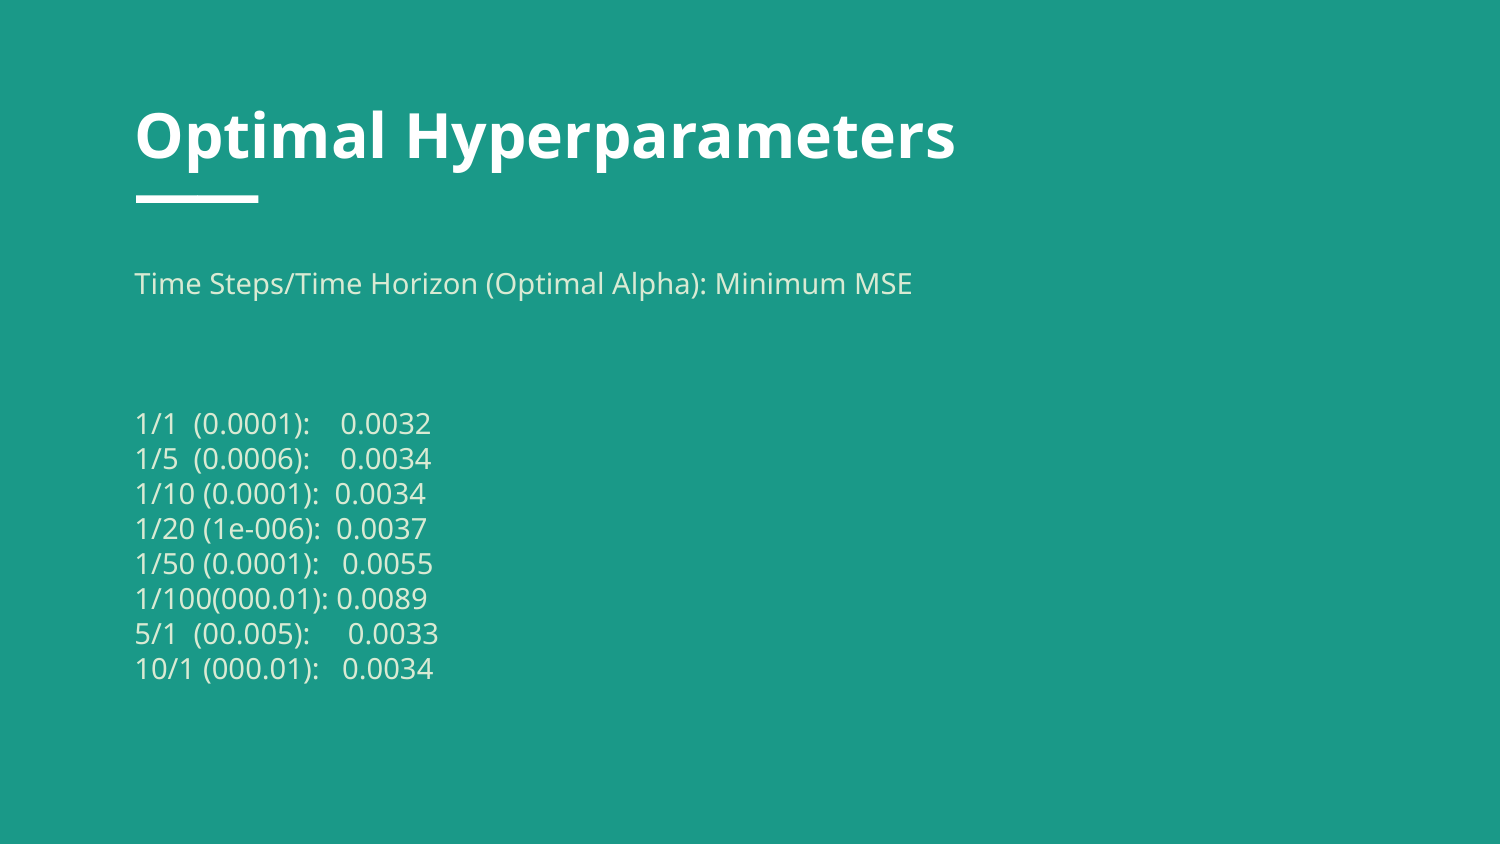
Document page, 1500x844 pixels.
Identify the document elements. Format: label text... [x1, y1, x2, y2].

title Optimal Hyperparameters [119, 80, 1381, 330]
text_box Time Steps/Time Horizon (Optimal Alpha): Minimum MSE 1/1 (0.0001): 0.0032 1/5 (0.0006): 0.0034 1/10 (0.0001): 0.0034 1/20 (1e-006): 0.0037 1/50 (0.0001): 0.0055 1/100(000.01): 0.0089 5/1 (00.005): 0.0033 10/1 (000.01): 0.0034 [119, 250, 1228, 613]
